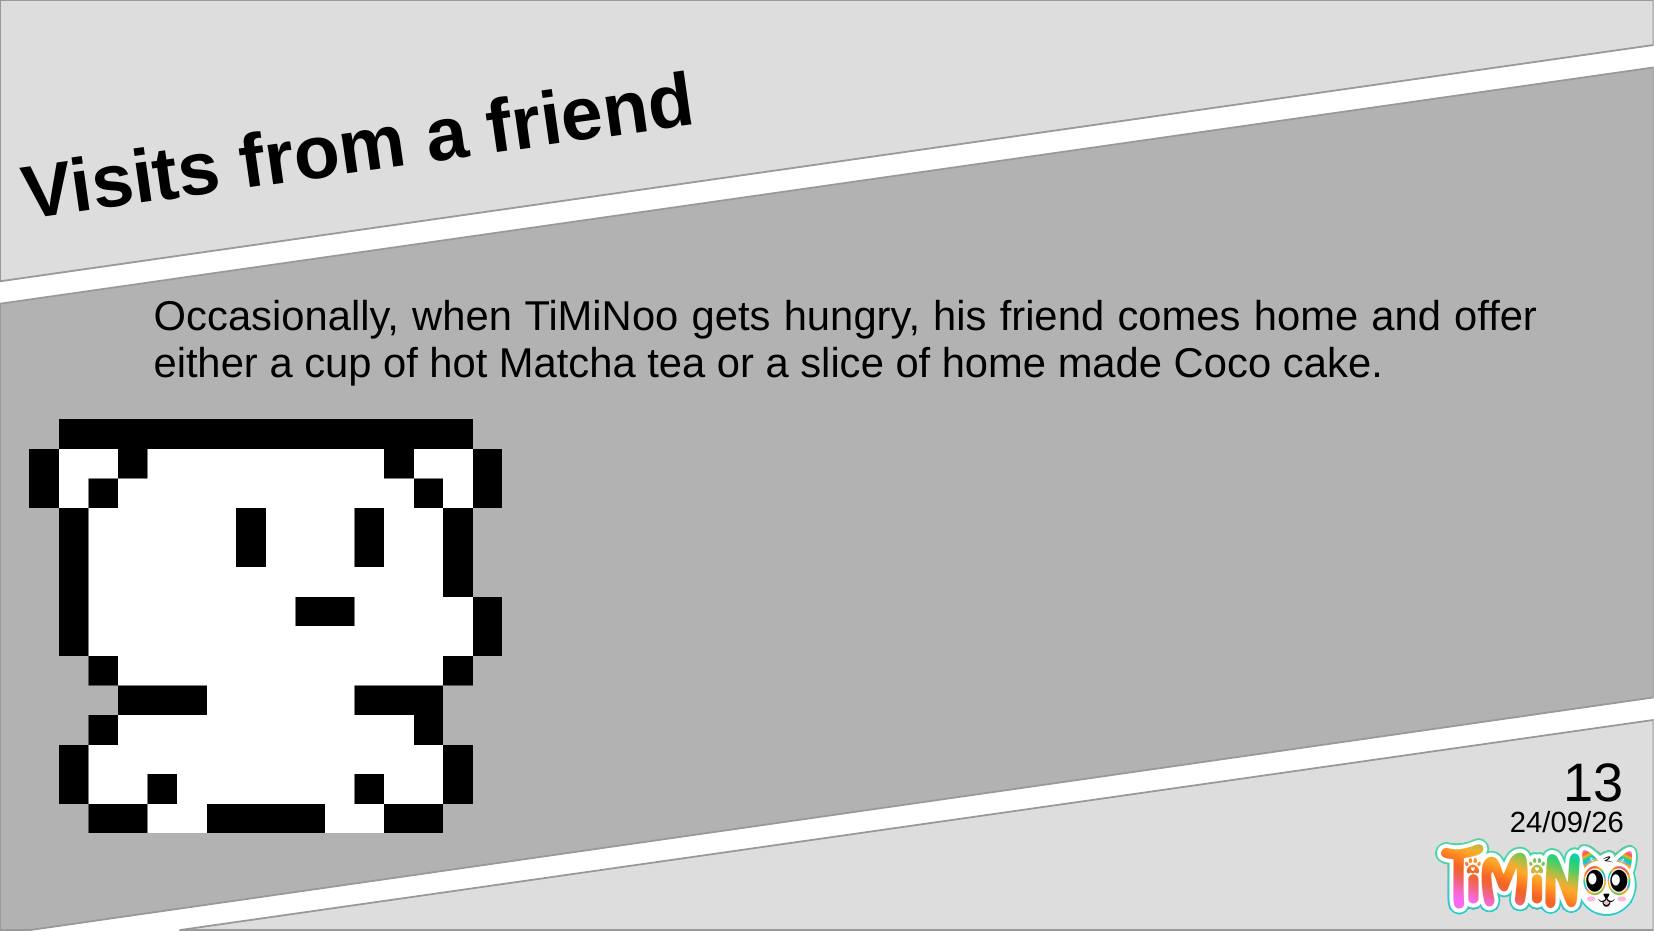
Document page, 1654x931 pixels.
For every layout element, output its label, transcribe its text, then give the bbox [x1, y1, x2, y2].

list Occasionally, when TiMiNoo gets hungry, his friend comes home and offer either a cup of hot Matcha tea or a slice of home made Coco cake. [82, 292, 1538, 833]
title Visits from a friend [11, 0, 1496, 272]
picture [1435, 838, 1638, 916]
picture [29, 419, 502, 833]
